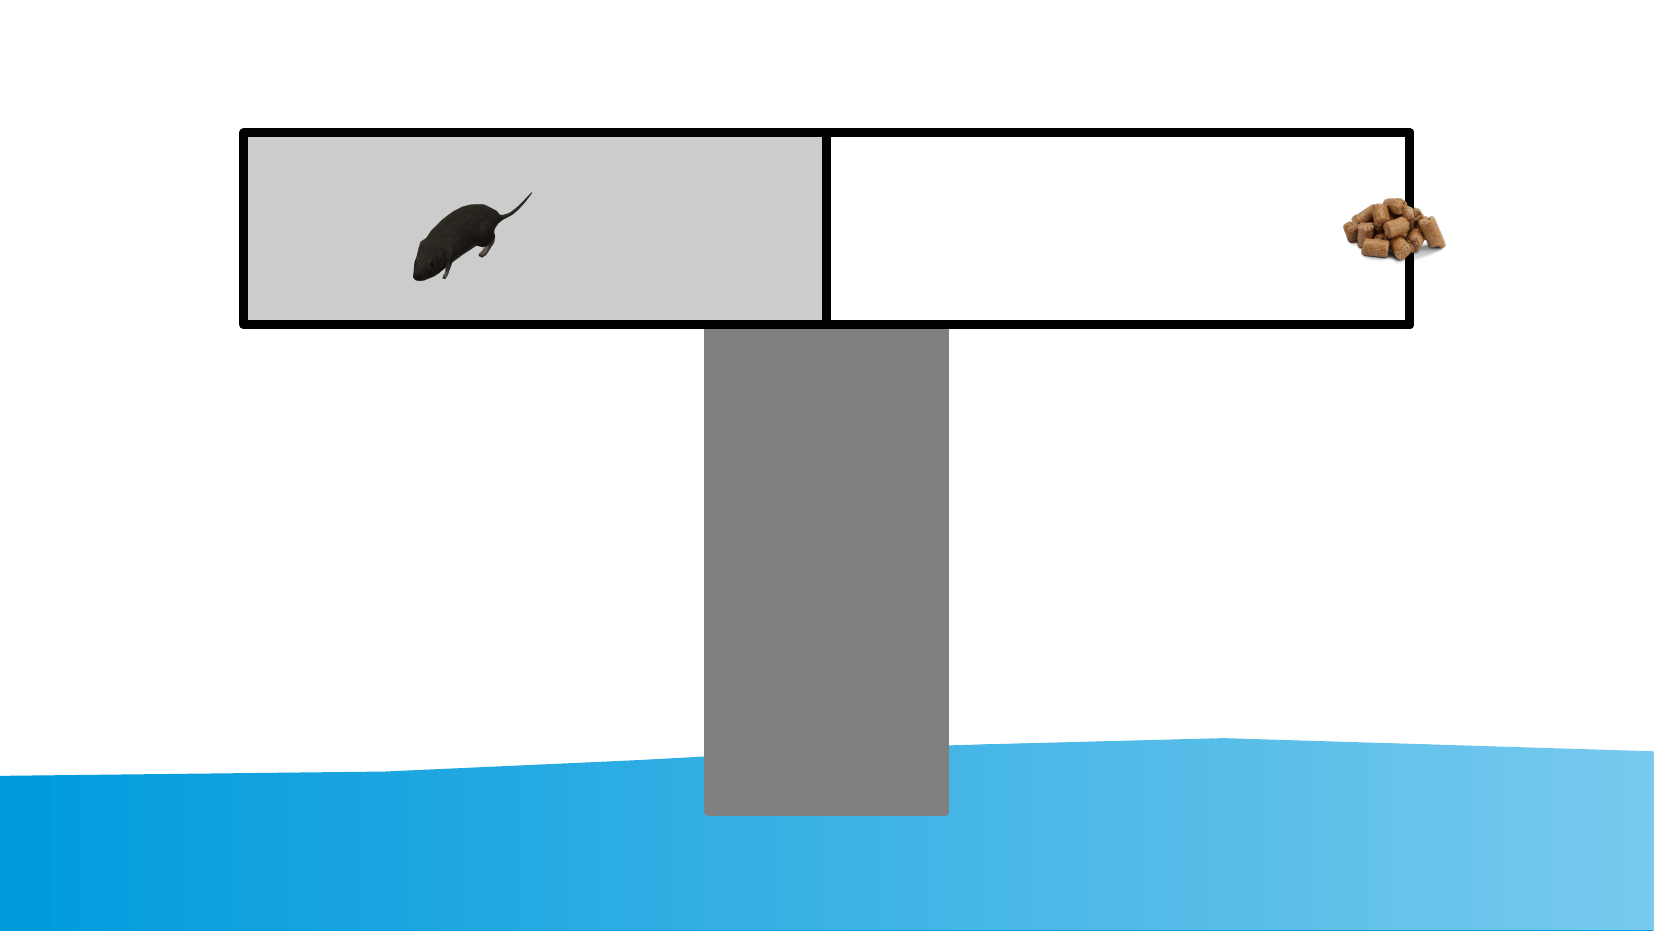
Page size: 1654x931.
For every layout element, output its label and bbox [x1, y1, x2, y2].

picture [413, 192, 532, 281]
picture [1343, 141, 1447, 266]
text_box [243, 132, 1410, 813]
